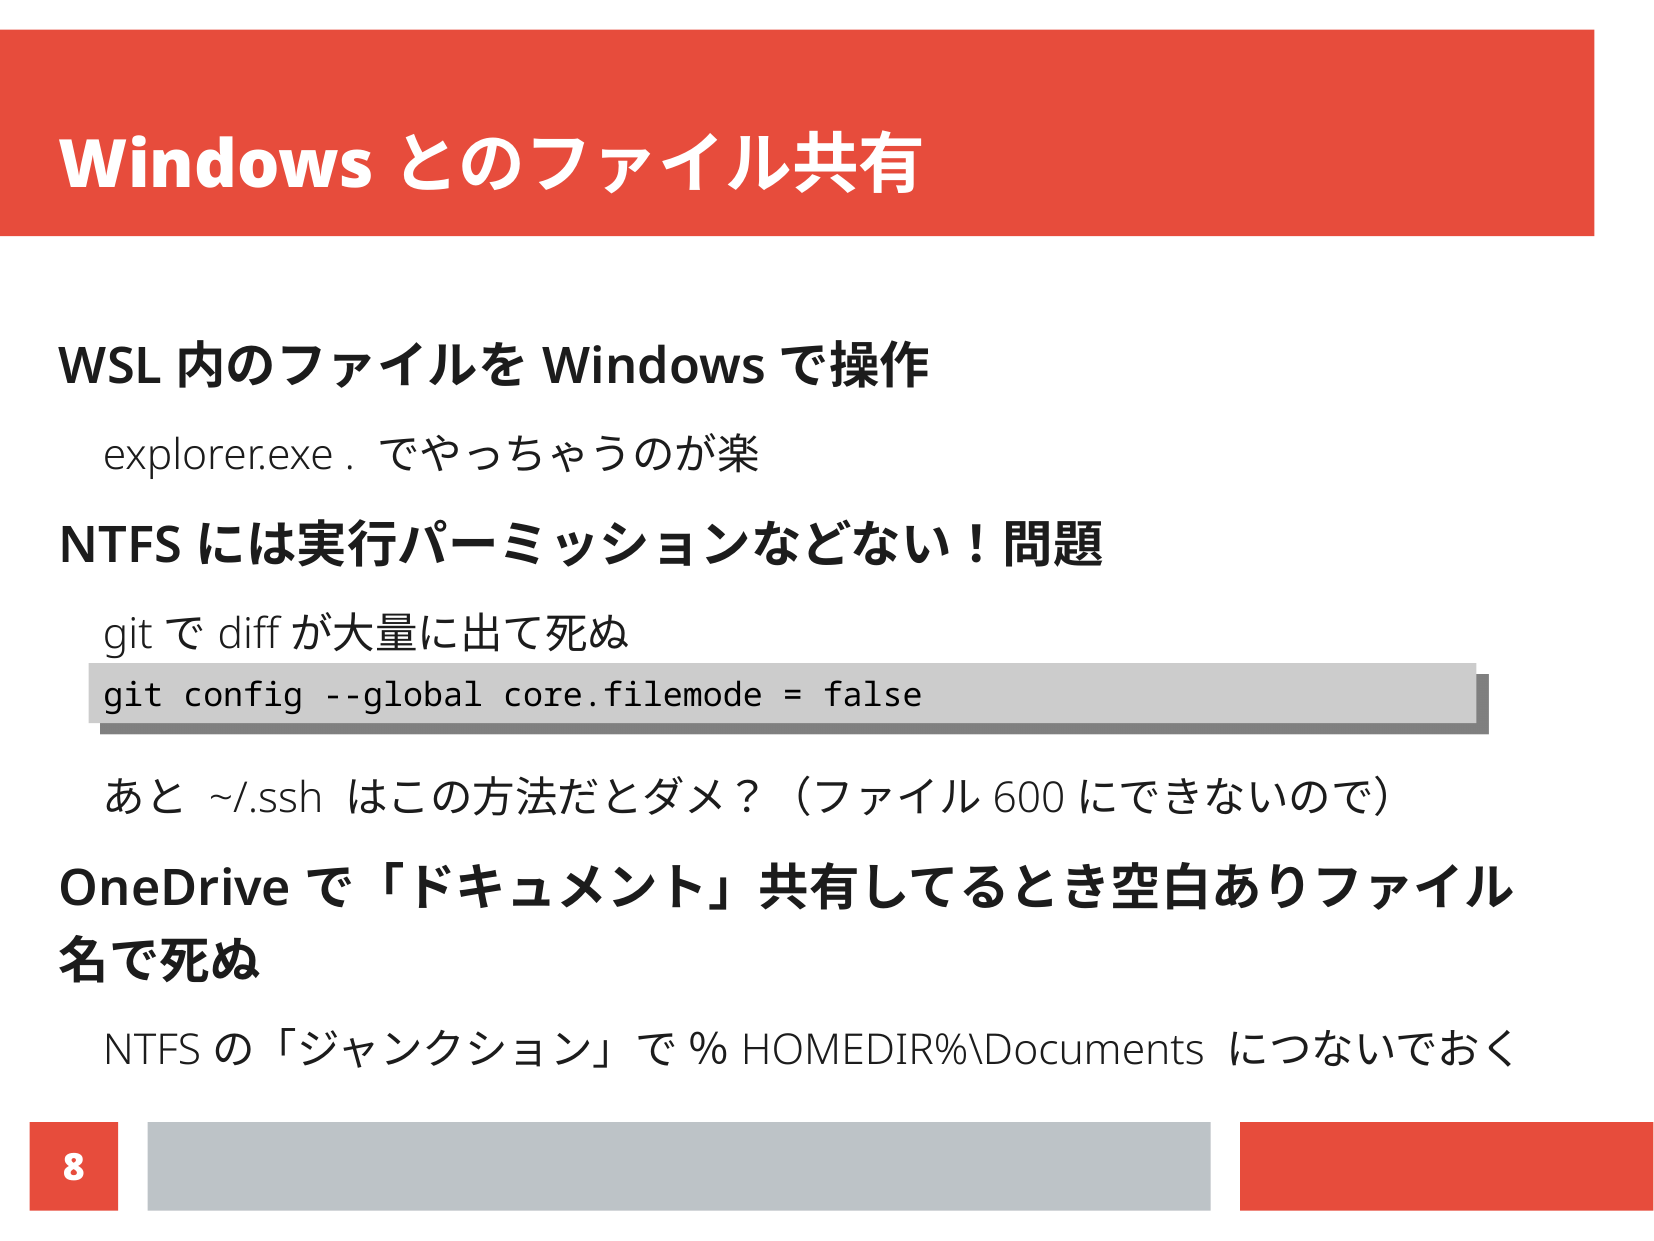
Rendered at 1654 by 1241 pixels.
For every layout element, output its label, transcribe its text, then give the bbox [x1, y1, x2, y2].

title Windowsとのファイル共有 [59, 59, 1595, 207]
list WSL内のファイルをWindowsで操作 explorer.exe . でやっちゃうのが楽 NTFSには実行パーミッションなどない！問題 gitでdiffが大量に出て死ぬ あと ~/.ssh はこの方法だとダメ？（ファイル600にできないので） OneDriveで「ドキュメント」共有してるとき空白ありファイル名で死ぬ NTFSの「ジャンクション」で ％HOMEDIR%\Documents につないでおく [59, 324, 1565, 1093]
text_box git config --global core.filemode = false [88, 663, 1477, 720]
